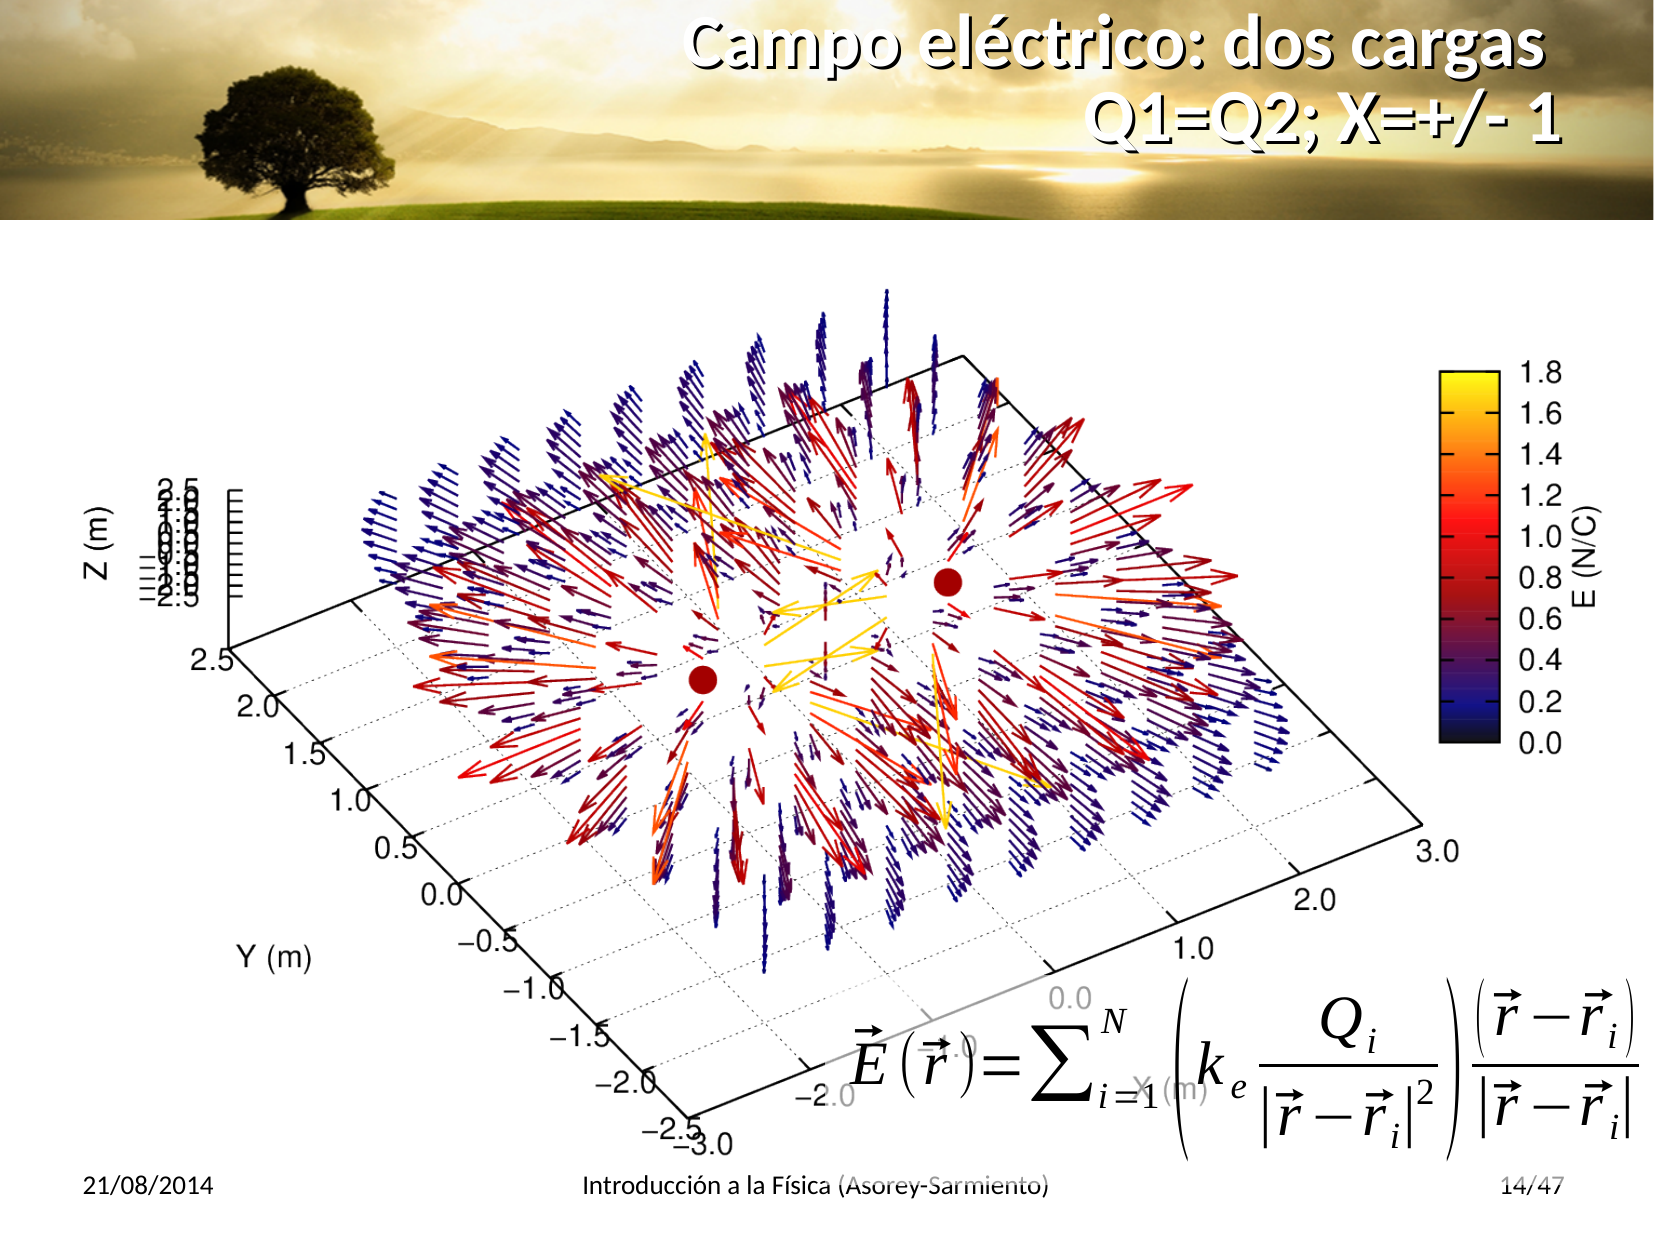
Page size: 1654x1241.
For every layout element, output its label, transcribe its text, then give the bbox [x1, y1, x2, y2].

title Campo eléctrico: dos cargas Q1=Q2; X=+/- 1 [75, 0, 1564, 106]
picture [0, 0, 1654, 1241]
text_box [825, 975, 1654, 1186]
chart [840, 975, 1649, 1166]
